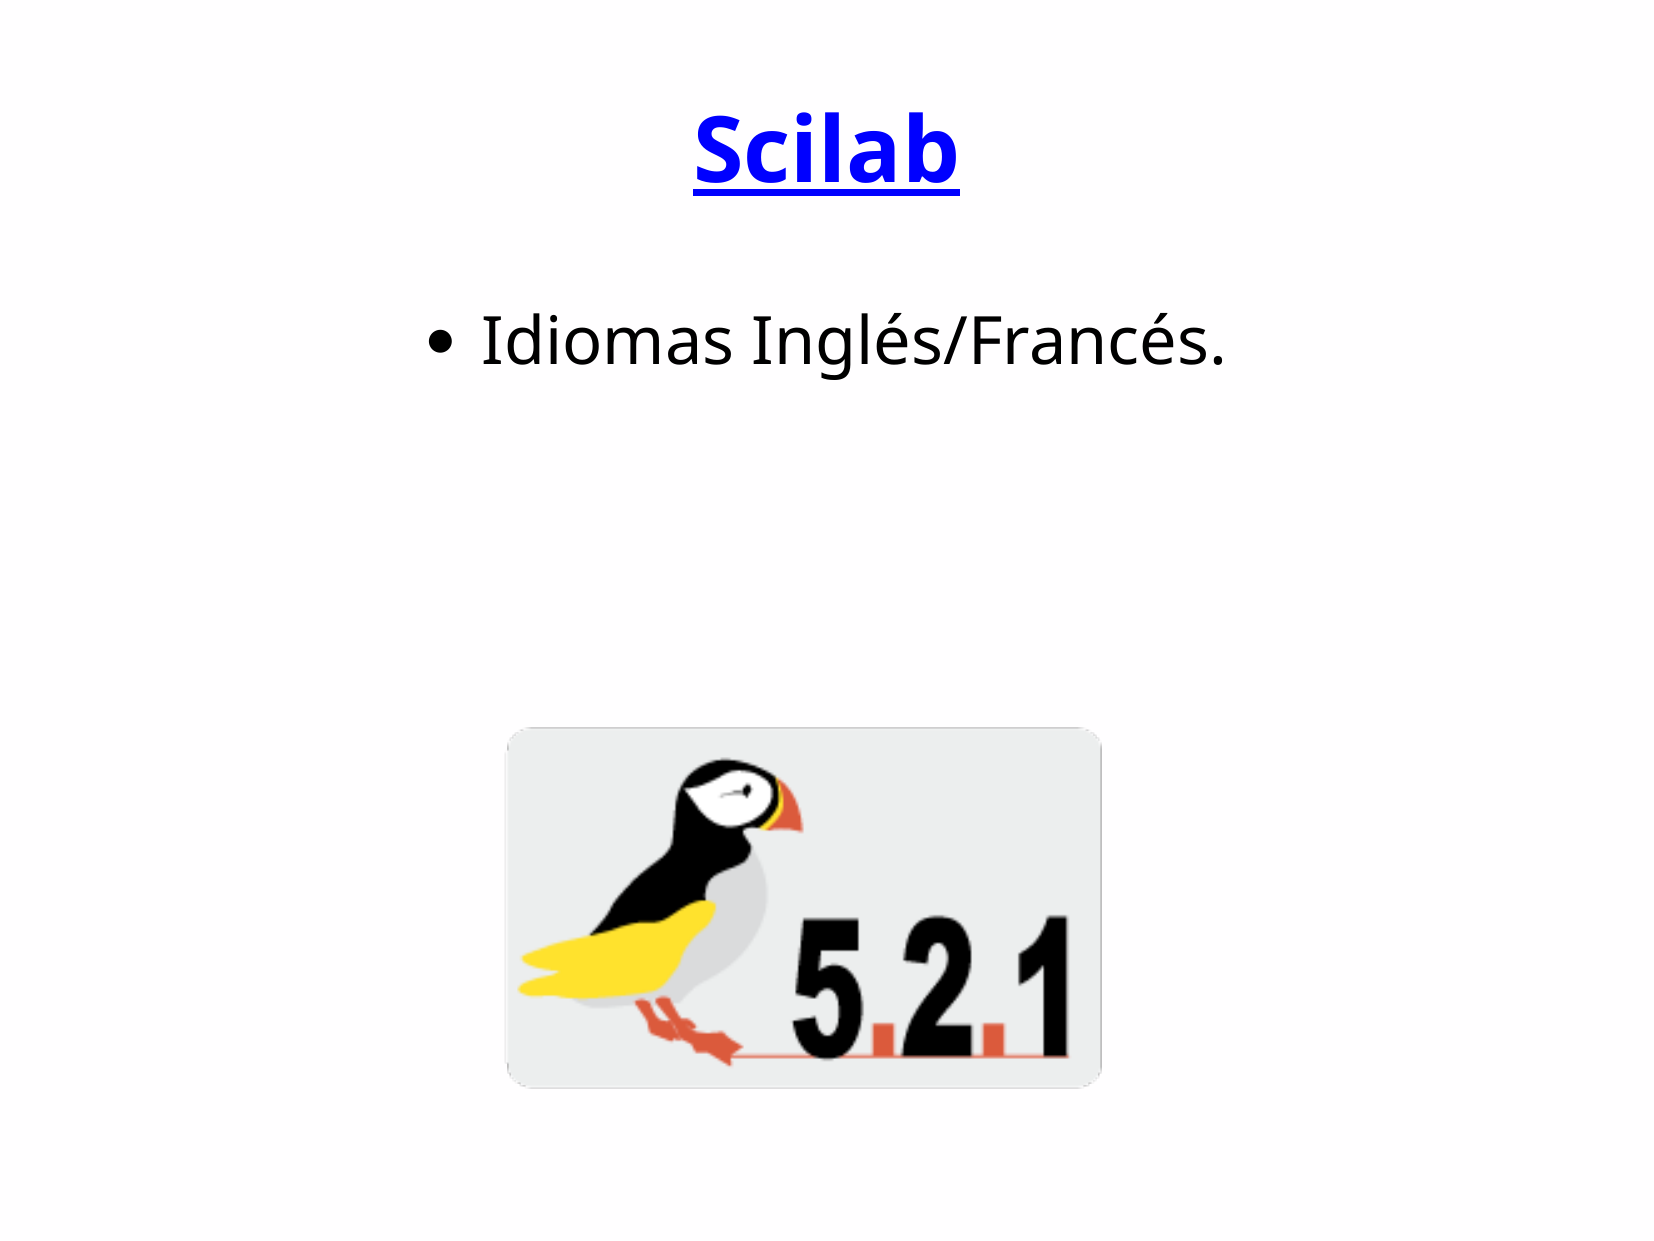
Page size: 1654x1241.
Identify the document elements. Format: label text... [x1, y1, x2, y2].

title Scilab [82, 49, 1571, 257]
picture [496, 716, 1112, 1094]
list Idiomas Inglés/Francés. [82, 290, 1571, 1145]
